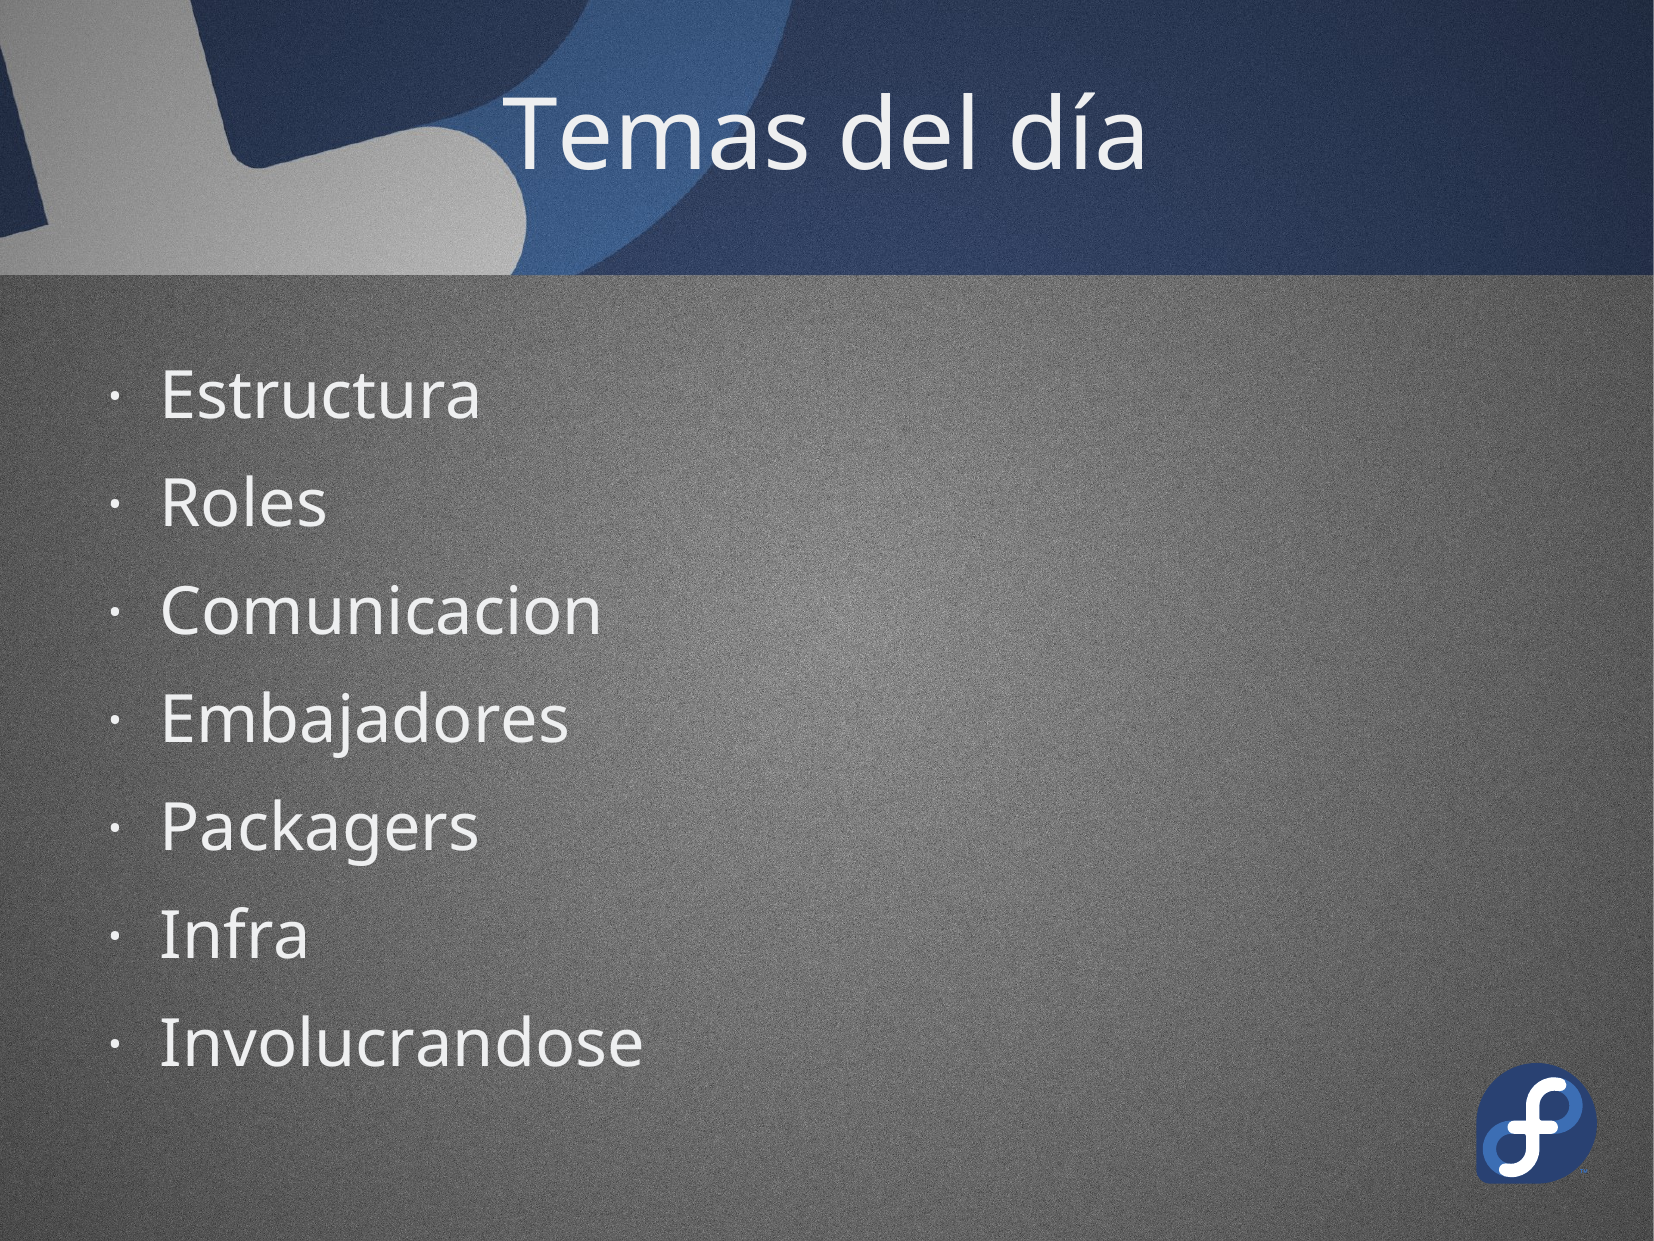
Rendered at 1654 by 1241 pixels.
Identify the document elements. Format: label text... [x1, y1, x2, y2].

text_box Estructura Roles Comunicacion Embajadores Packagers Infra Involucrandose [88, 354, 1565, 1064]
picture [0, 0, 1654, 1241]
text_box Temas del día [88, 29, 1565, 237]
